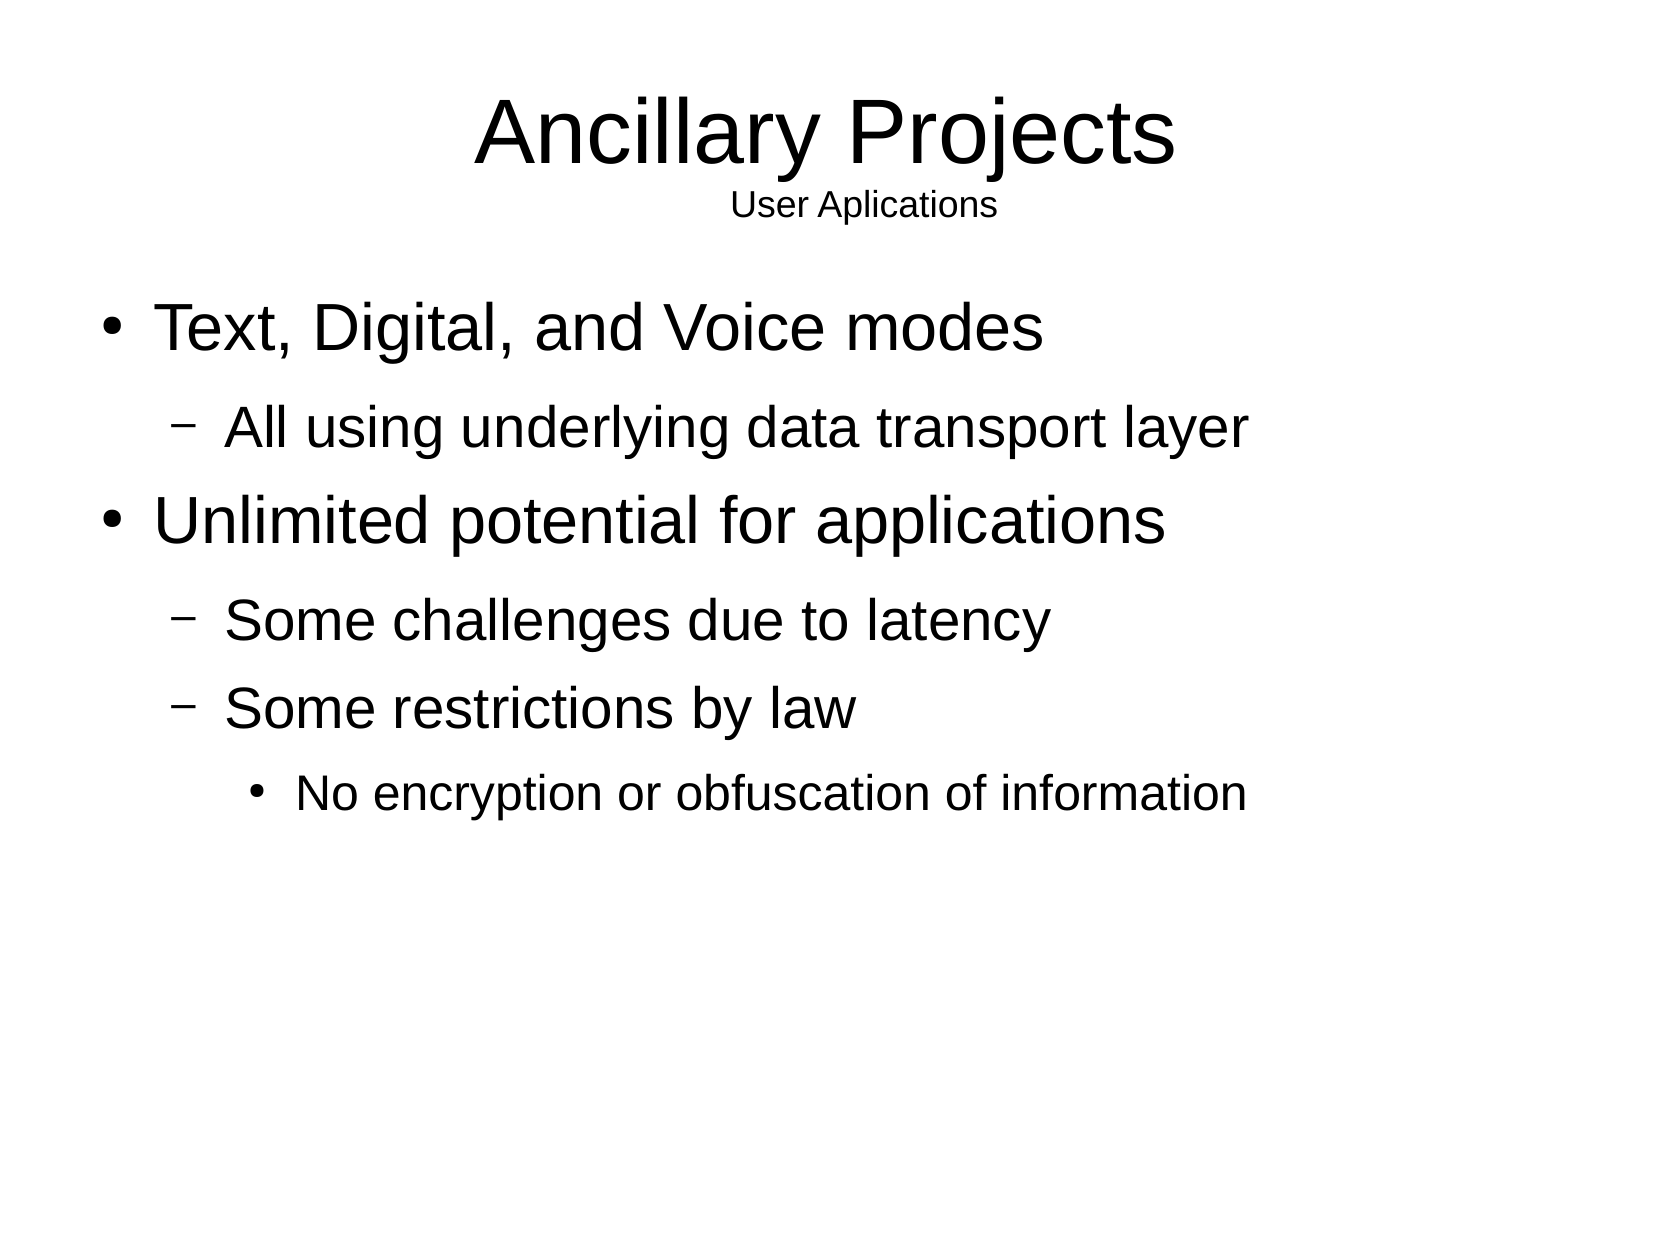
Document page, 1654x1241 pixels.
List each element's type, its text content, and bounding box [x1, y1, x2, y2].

title Ancillary Projects User Aplications [82, 49, 1571, 257]
list Text, Digital, and Voice modes All using underlying data transport layer Unlimited potential for applications Some challenges due to latency Some restrictions by law No encryption or obfuscation of information [82, 290, 1571, 1010]
